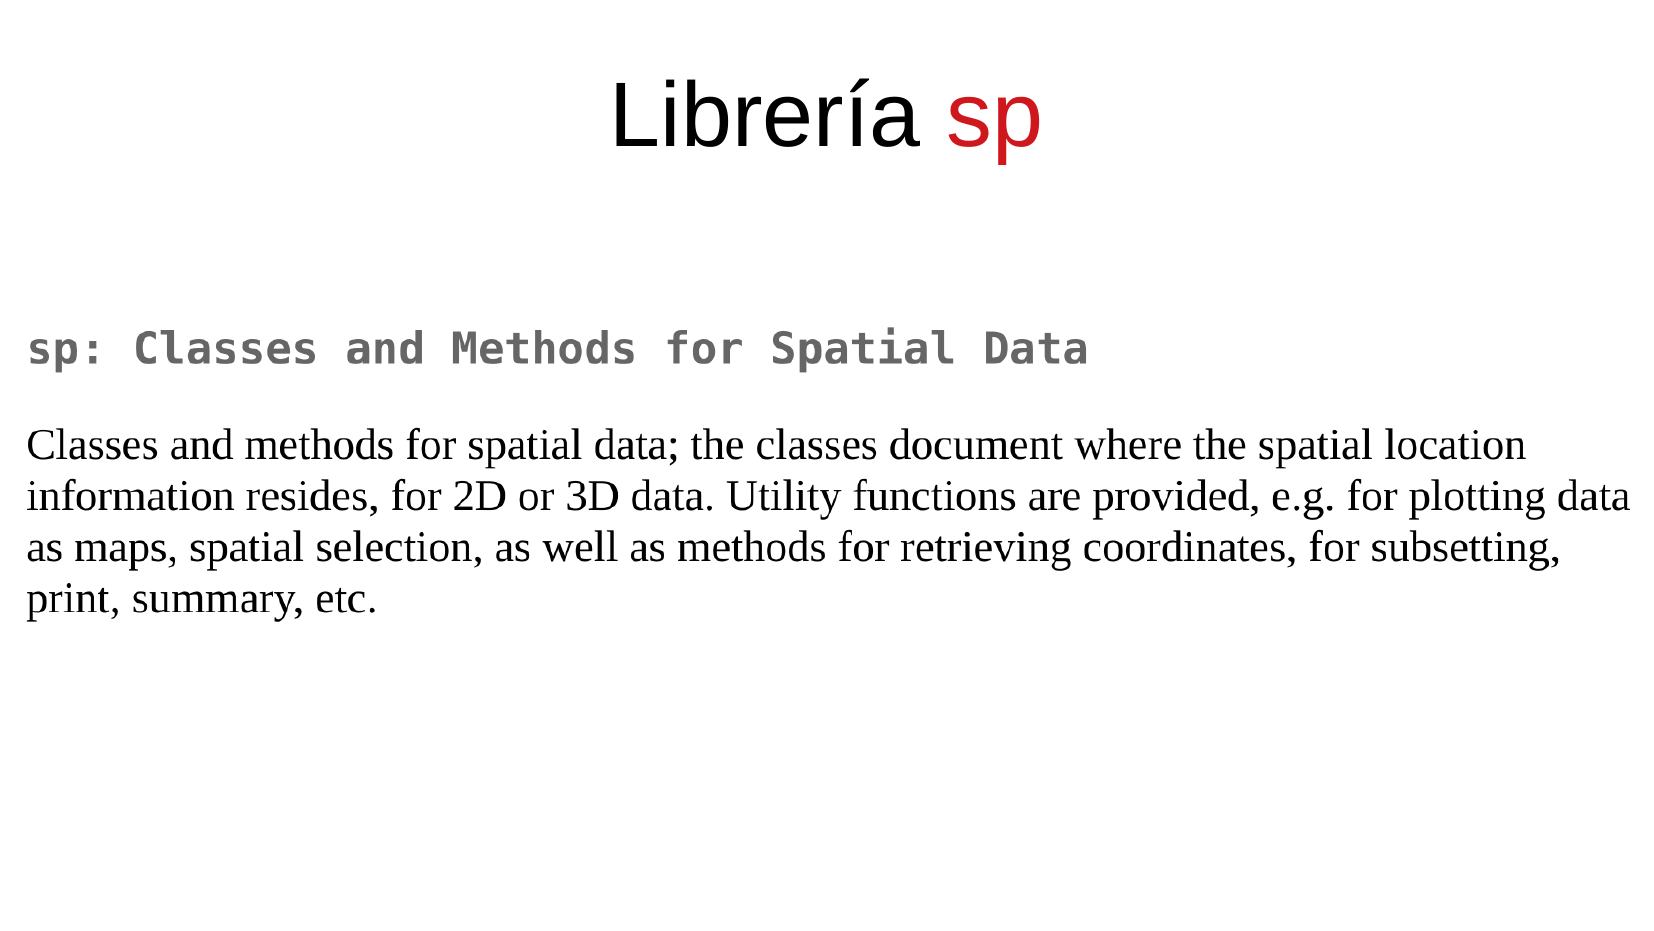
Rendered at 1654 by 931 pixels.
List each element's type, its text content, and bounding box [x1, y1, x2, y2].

title Librería sp [82, 37, 1571, 193]
picture [9, 311, 1654, 634]
